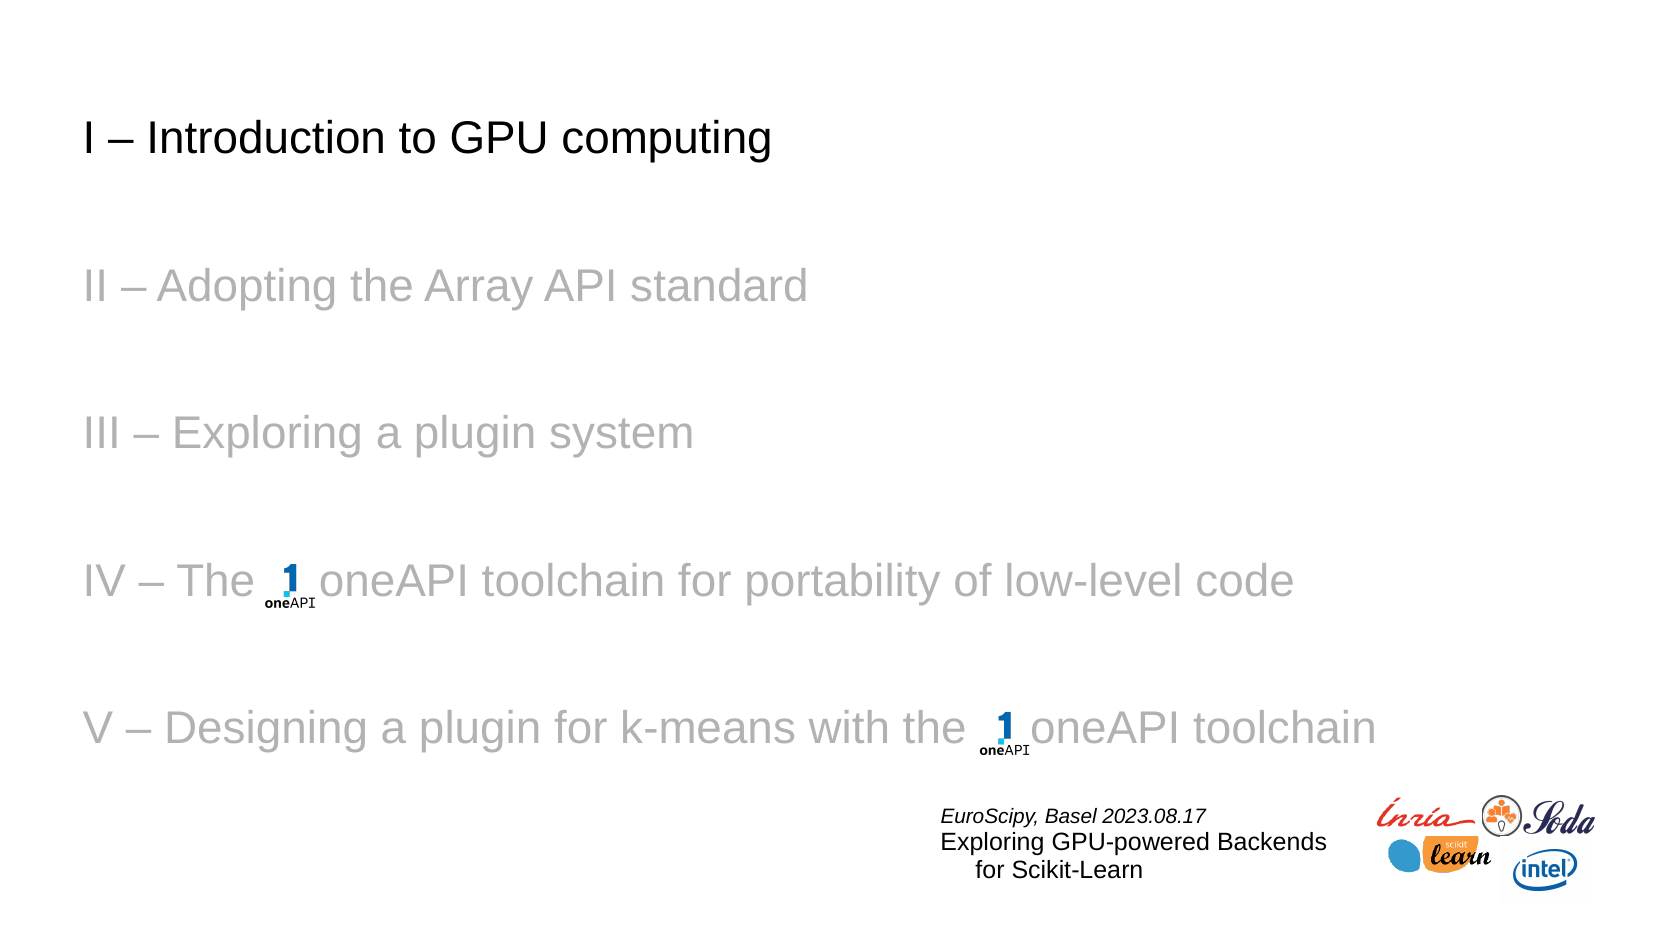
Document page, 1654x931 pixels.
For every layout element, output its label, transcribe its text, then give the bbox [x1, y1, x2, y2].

picture [956, 706, 1053, 713]
picture [241, 558, 339, 614]
list I – Introduction to GPU computing II – Adopting the Array API standard III – Exploring a plugin system IV – The oneAPI toolchain for portability of low-level code V – Designing a plugin for k-means with the oneAPI toolchain [82, 112, 1571, 758]
text_box EuroScipy, Basel 2023.08.17 Exploring GPU-powered Backends for Scikit-Learn [862, 713, 1654, 931]
